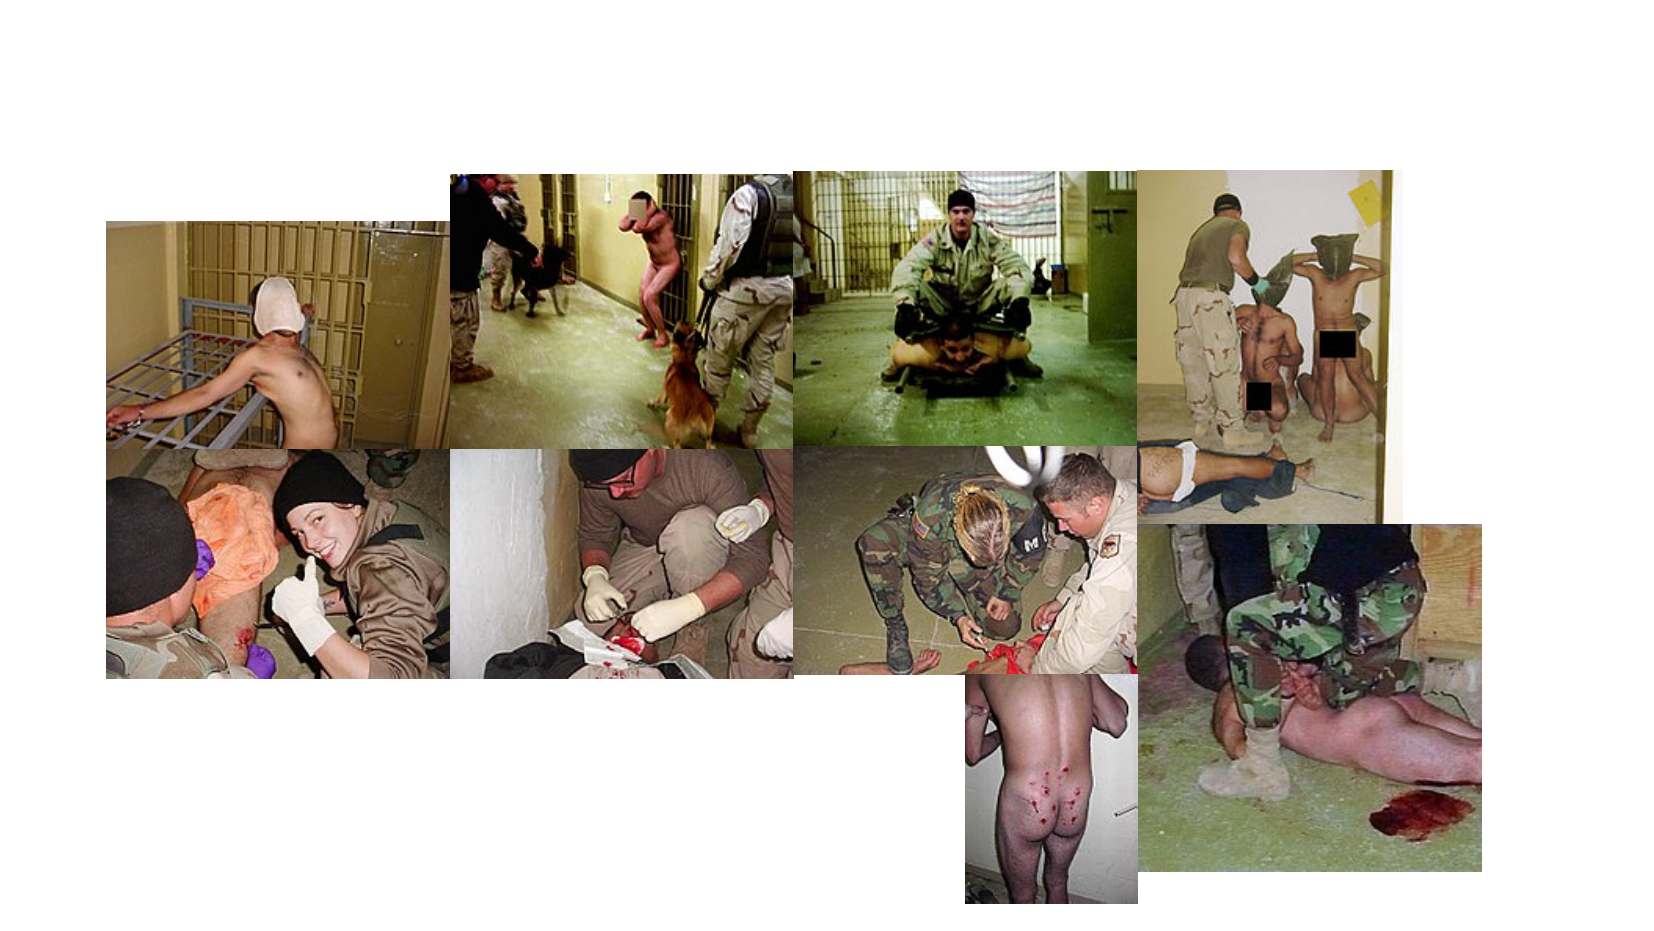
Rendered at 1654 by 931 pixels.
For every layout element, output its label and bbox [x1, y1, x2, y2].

picture [106, 170, 1482, 904]
